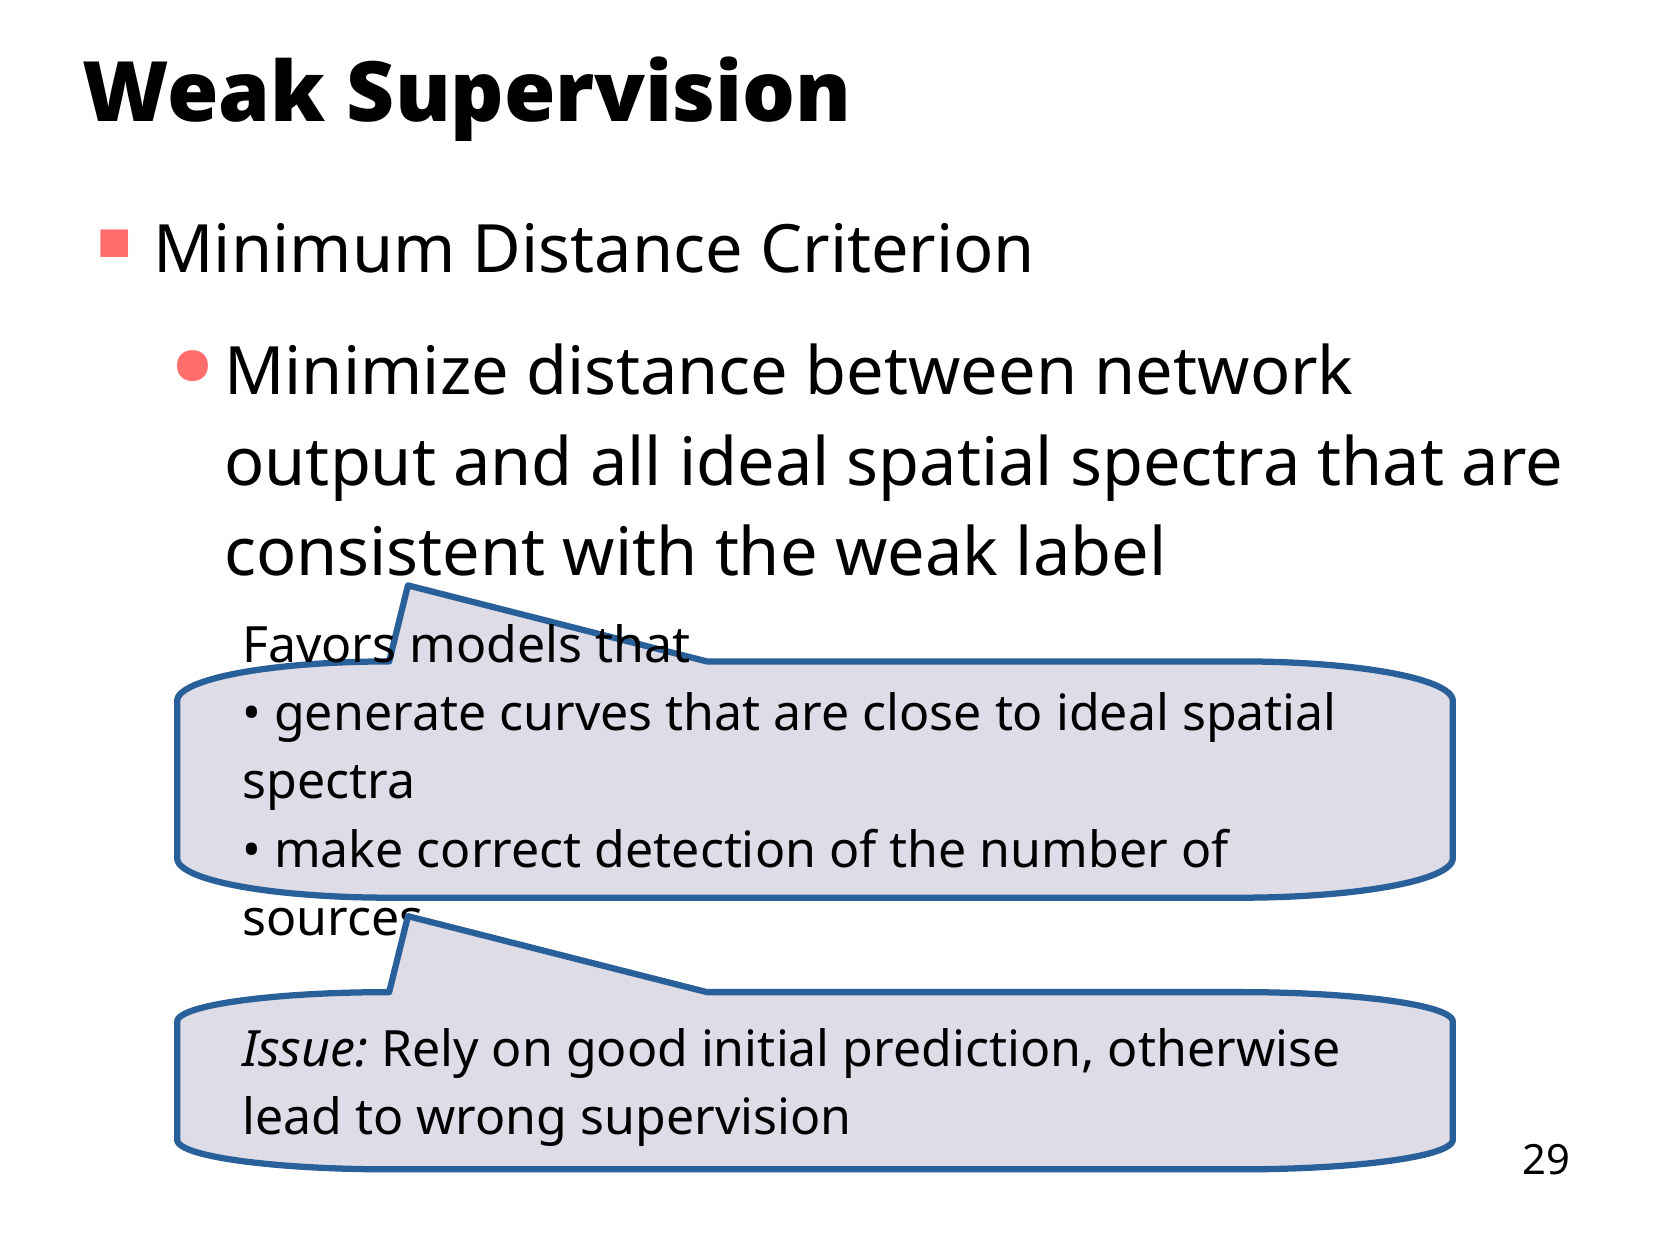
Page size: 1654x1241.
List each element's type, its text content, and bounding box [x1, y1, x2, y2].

title Weak Supervision [82, 37, 1571, 143]
text_box Favors models that • generate curves that are close to ideal spatial spectra • make correct detection of the number of sources [177, 585, 1453, 898]
list Minimum Distance Criterion Minimize distance between network output and all ideal spatial spectra that are consistent with the weak label [82, 200, 1571, 1111]
text_box Issue: Rely on good initial prediction, otherwise lead to wrong supervision [177, 916, 1453, 1170]
